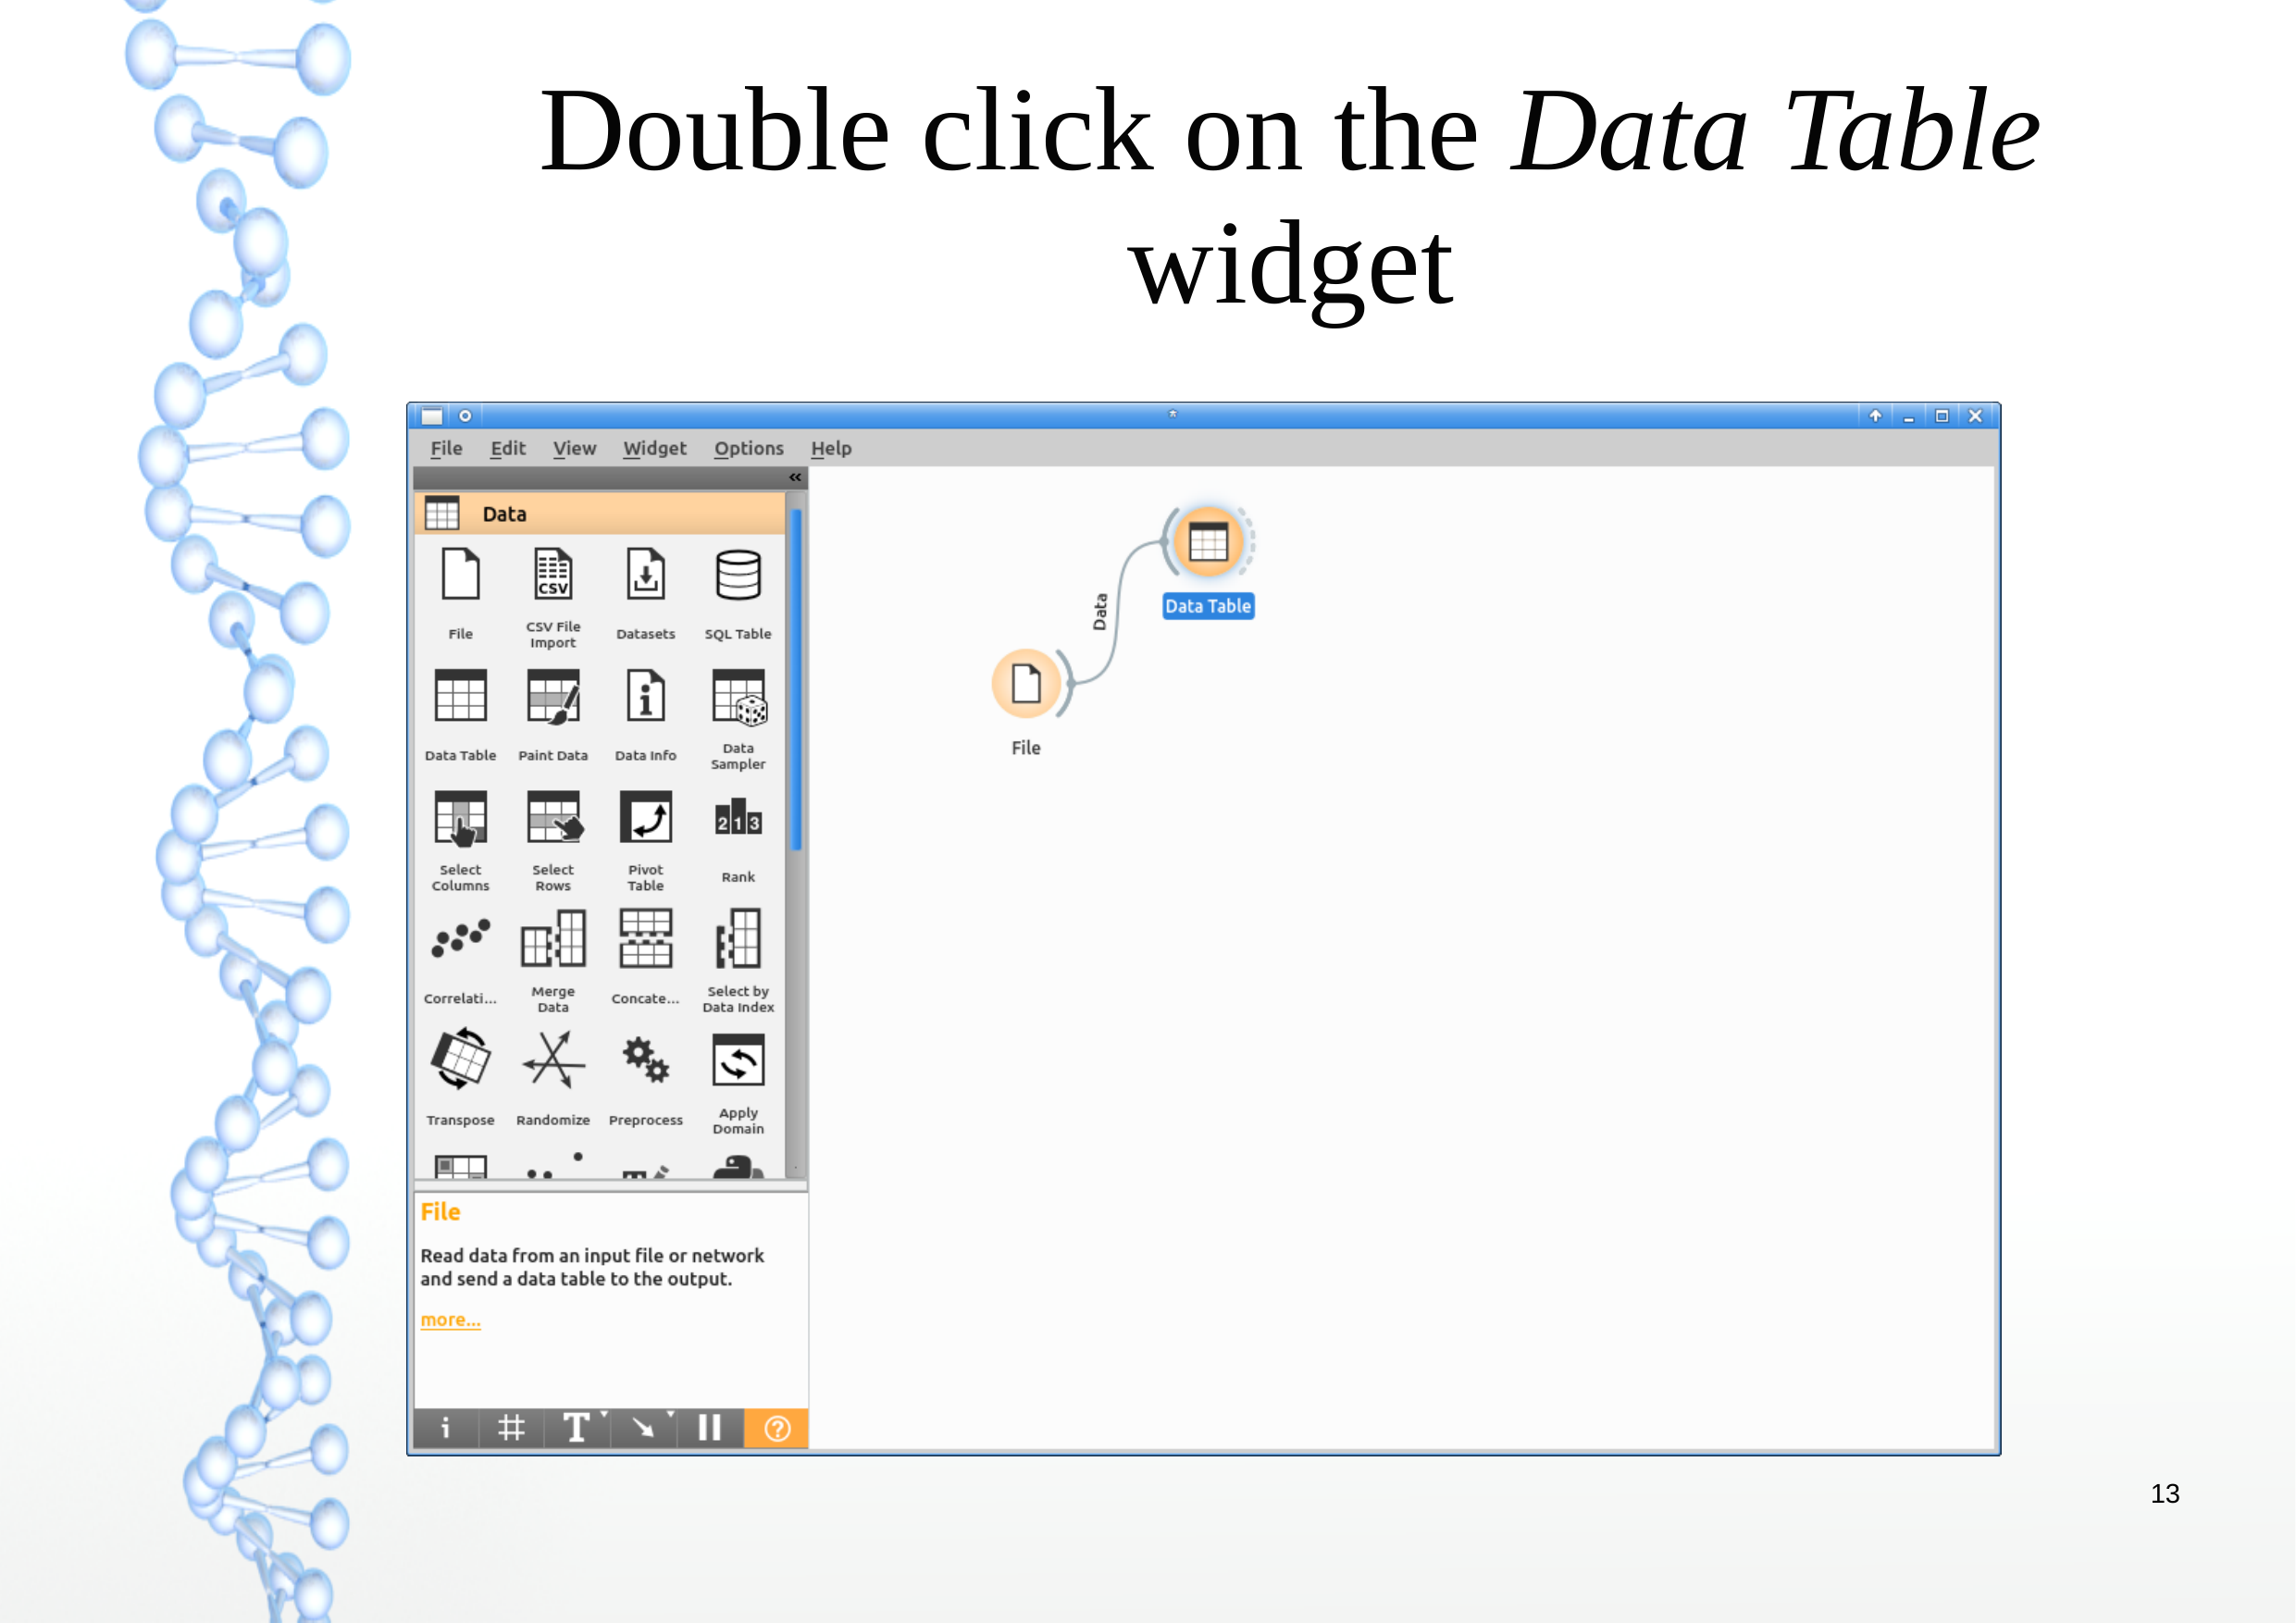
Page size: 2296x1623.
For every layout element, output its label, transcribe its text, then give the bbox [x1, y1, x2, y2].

title Double click on the Data Table widget [368, 61, 2214, 330]
picture [0, 0, 2296, 1623]
